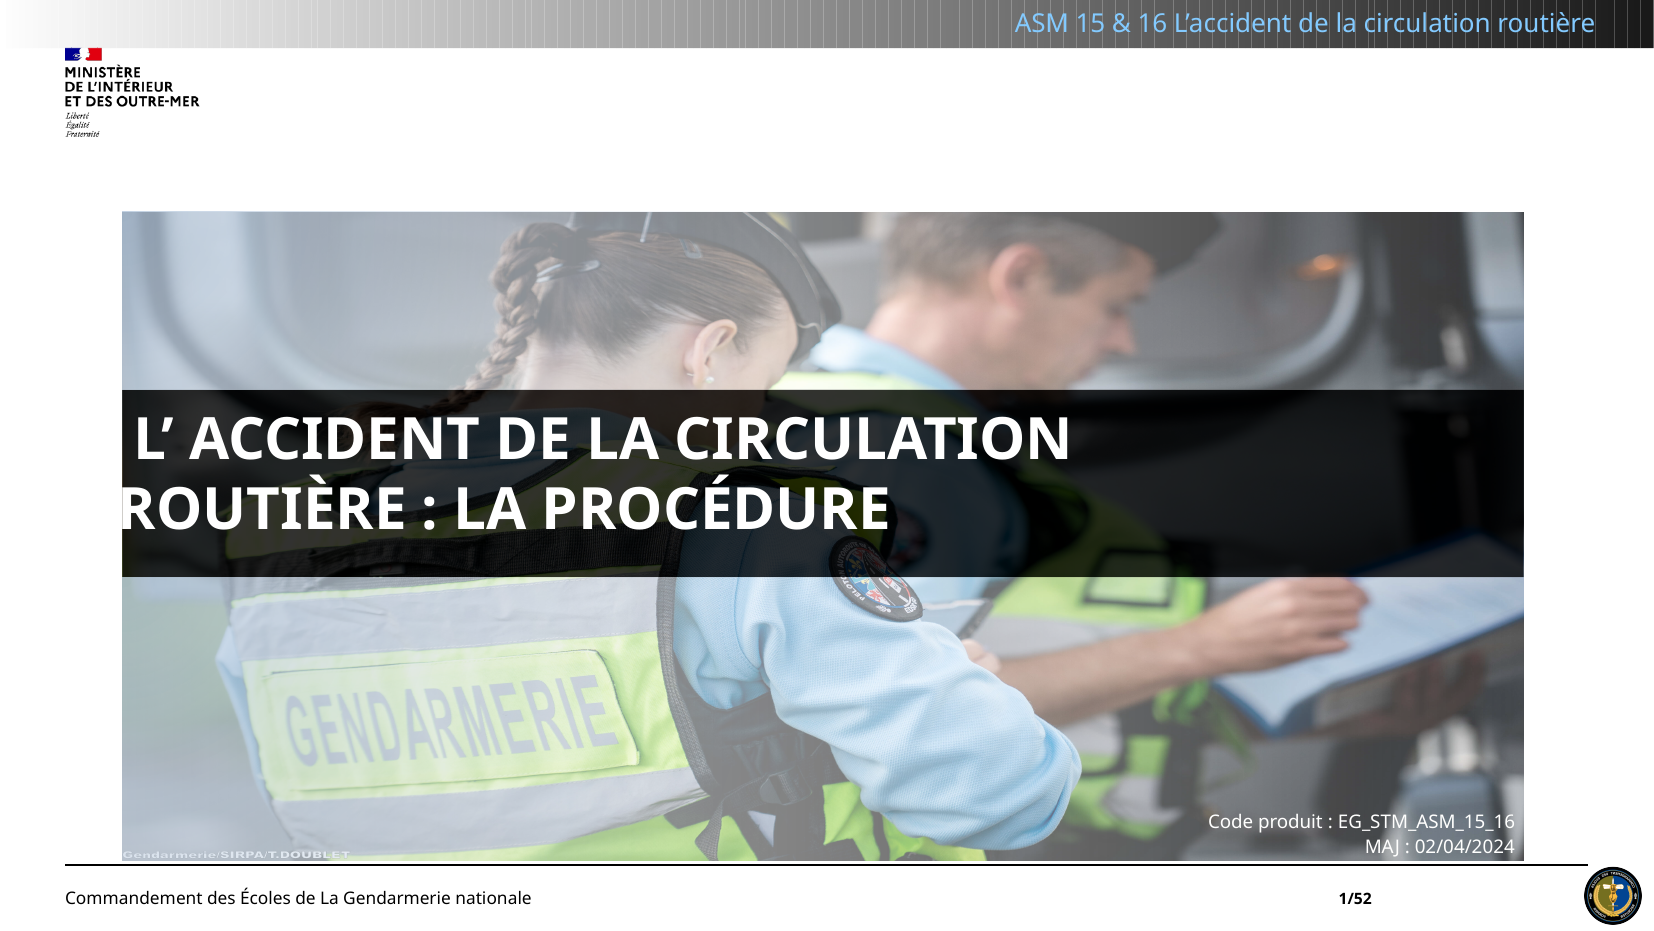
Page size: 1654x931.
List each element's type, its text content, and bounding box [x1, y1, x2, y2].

text_box Code produit : EG_STM_ASM_15_16 MAJ : 02/04/2024 [1105, 801, 1530, 869]
text_box [122, 211, 1524, 425]
text_box [122, 577, 1524, 861]
picture [1584, 862, 1642, 925]
picture [65, 49, 213, 138]
title L’ ACCIDENT DE LA CIRCULATION ROUTIÈRE : LA PROCÉDURE [94, 425, 1548, 588]
